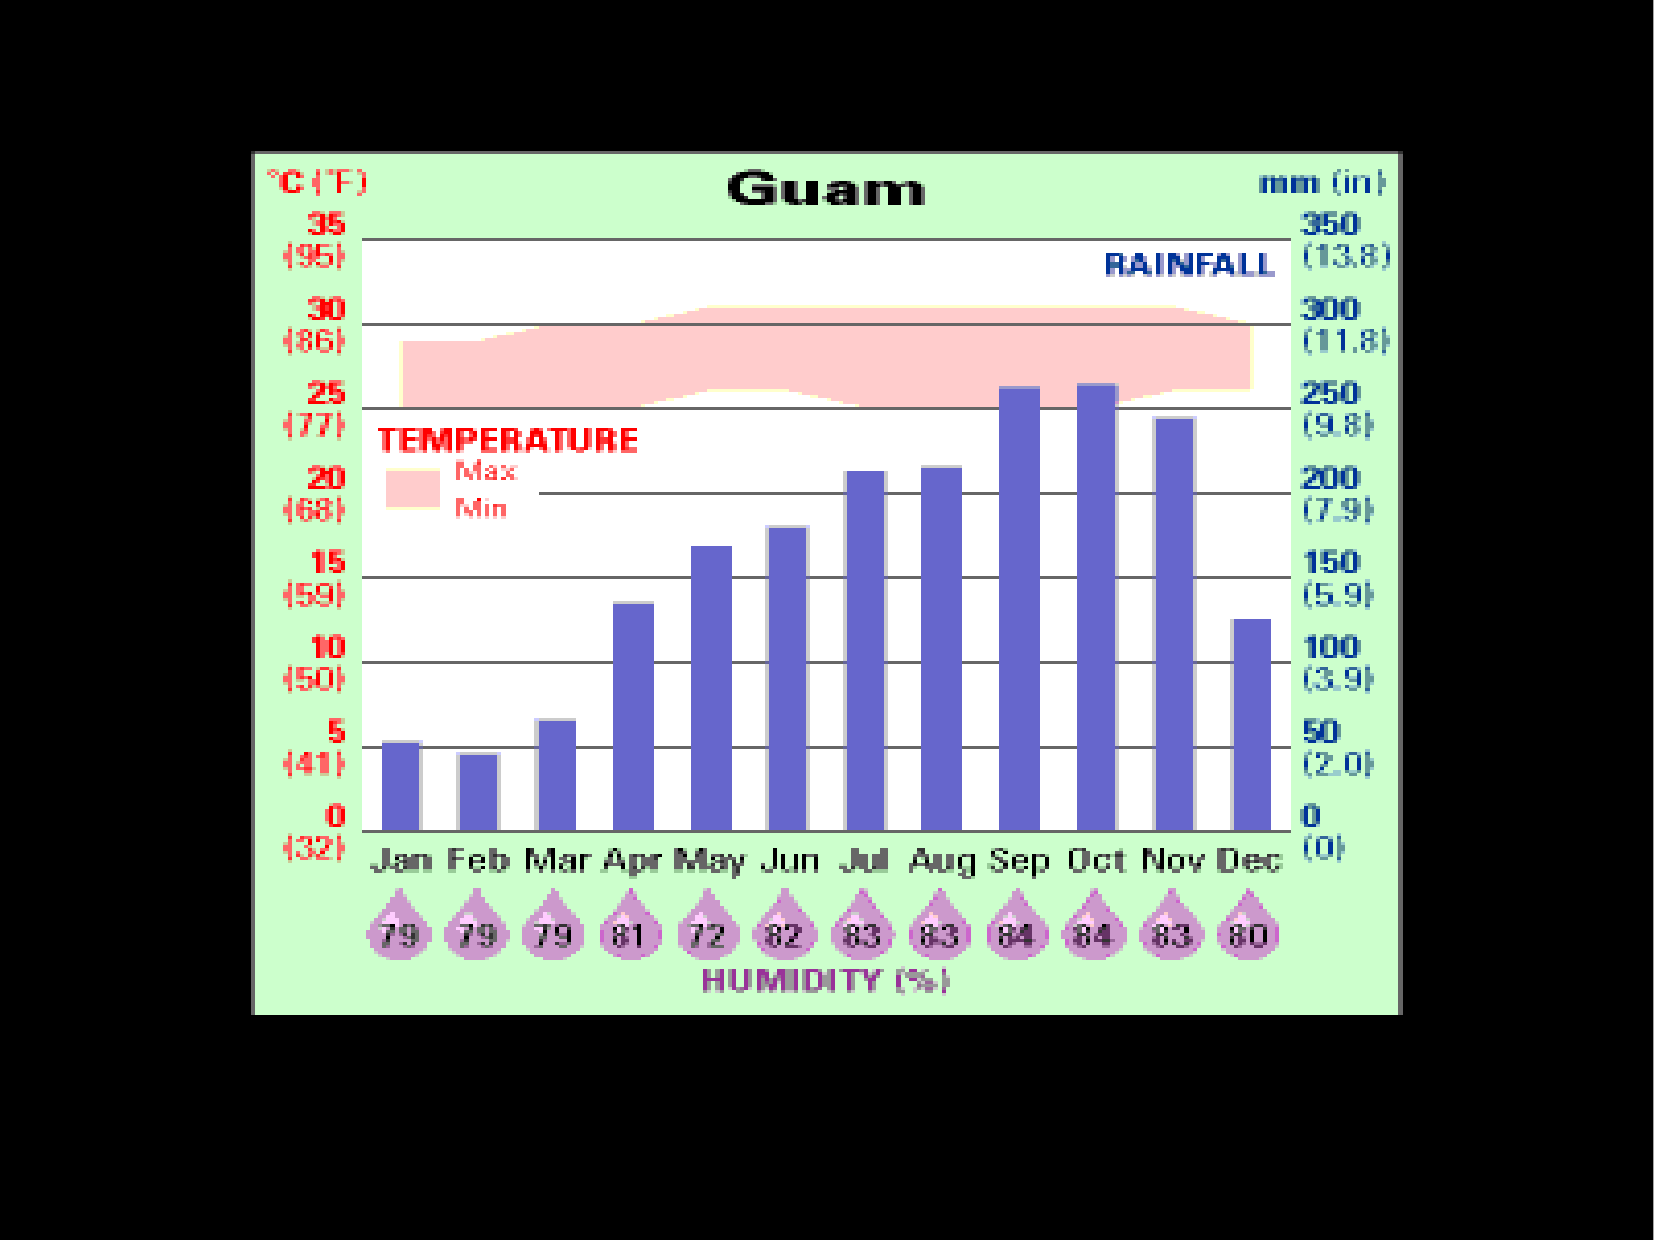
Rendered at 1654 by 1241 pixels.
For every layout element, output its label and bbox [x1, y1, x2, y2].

picture [251, 151, 1403, 1015]
